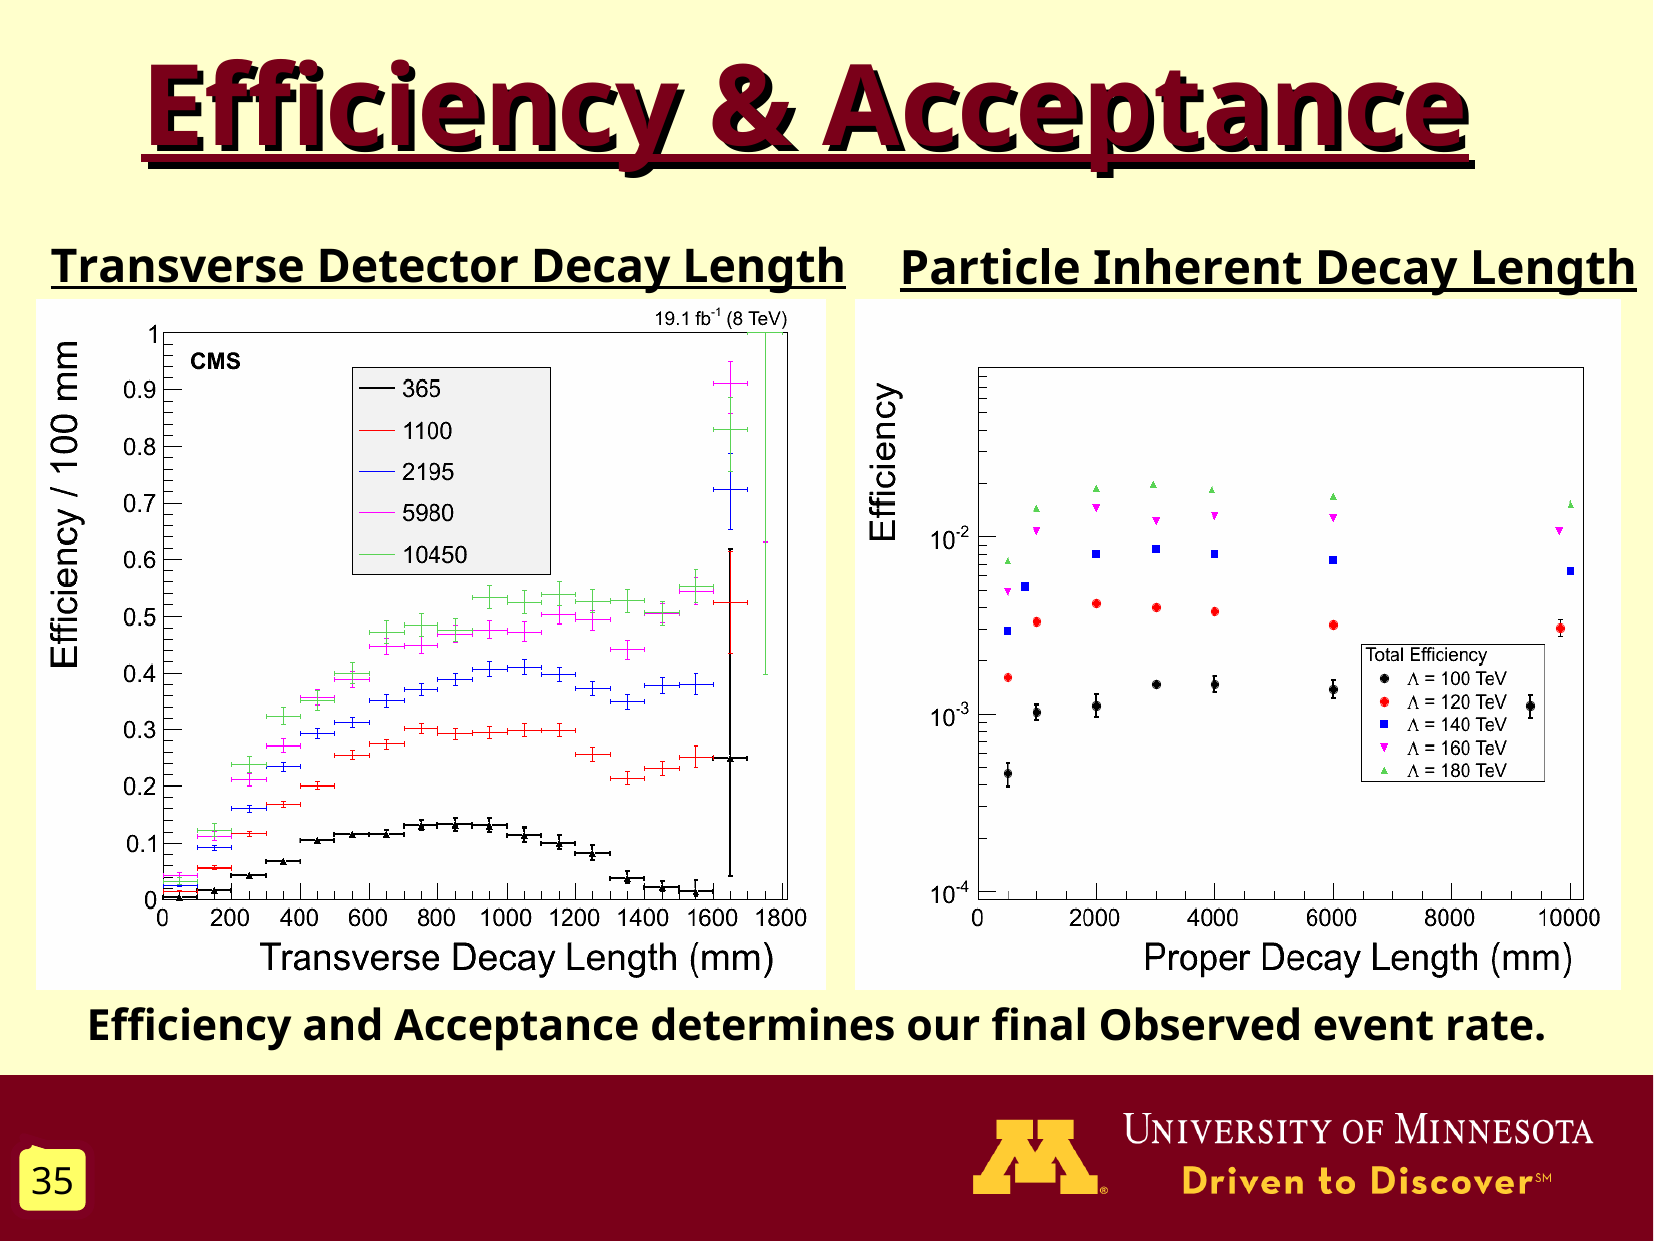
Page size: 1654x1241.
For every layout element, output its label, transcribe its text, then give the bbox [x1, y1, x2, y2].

list Particle Inherent Decay Length [855, 226, 1653, 346]
title Efficiency & Acceptance [126, 25, 1606, 176]
picture [36, 344, 826, 991]
list Transverse Detector Decay Length [6, 225, 871, 344]
picture [0, 1075, 1654, 1241]
list Efficiency and Acceptance determines our final Observed event rate. [45, 990, 1591, 1109]
picture [855, 299, 1621, 991]
text_box 35 [15, 1137, 91, 1216]
